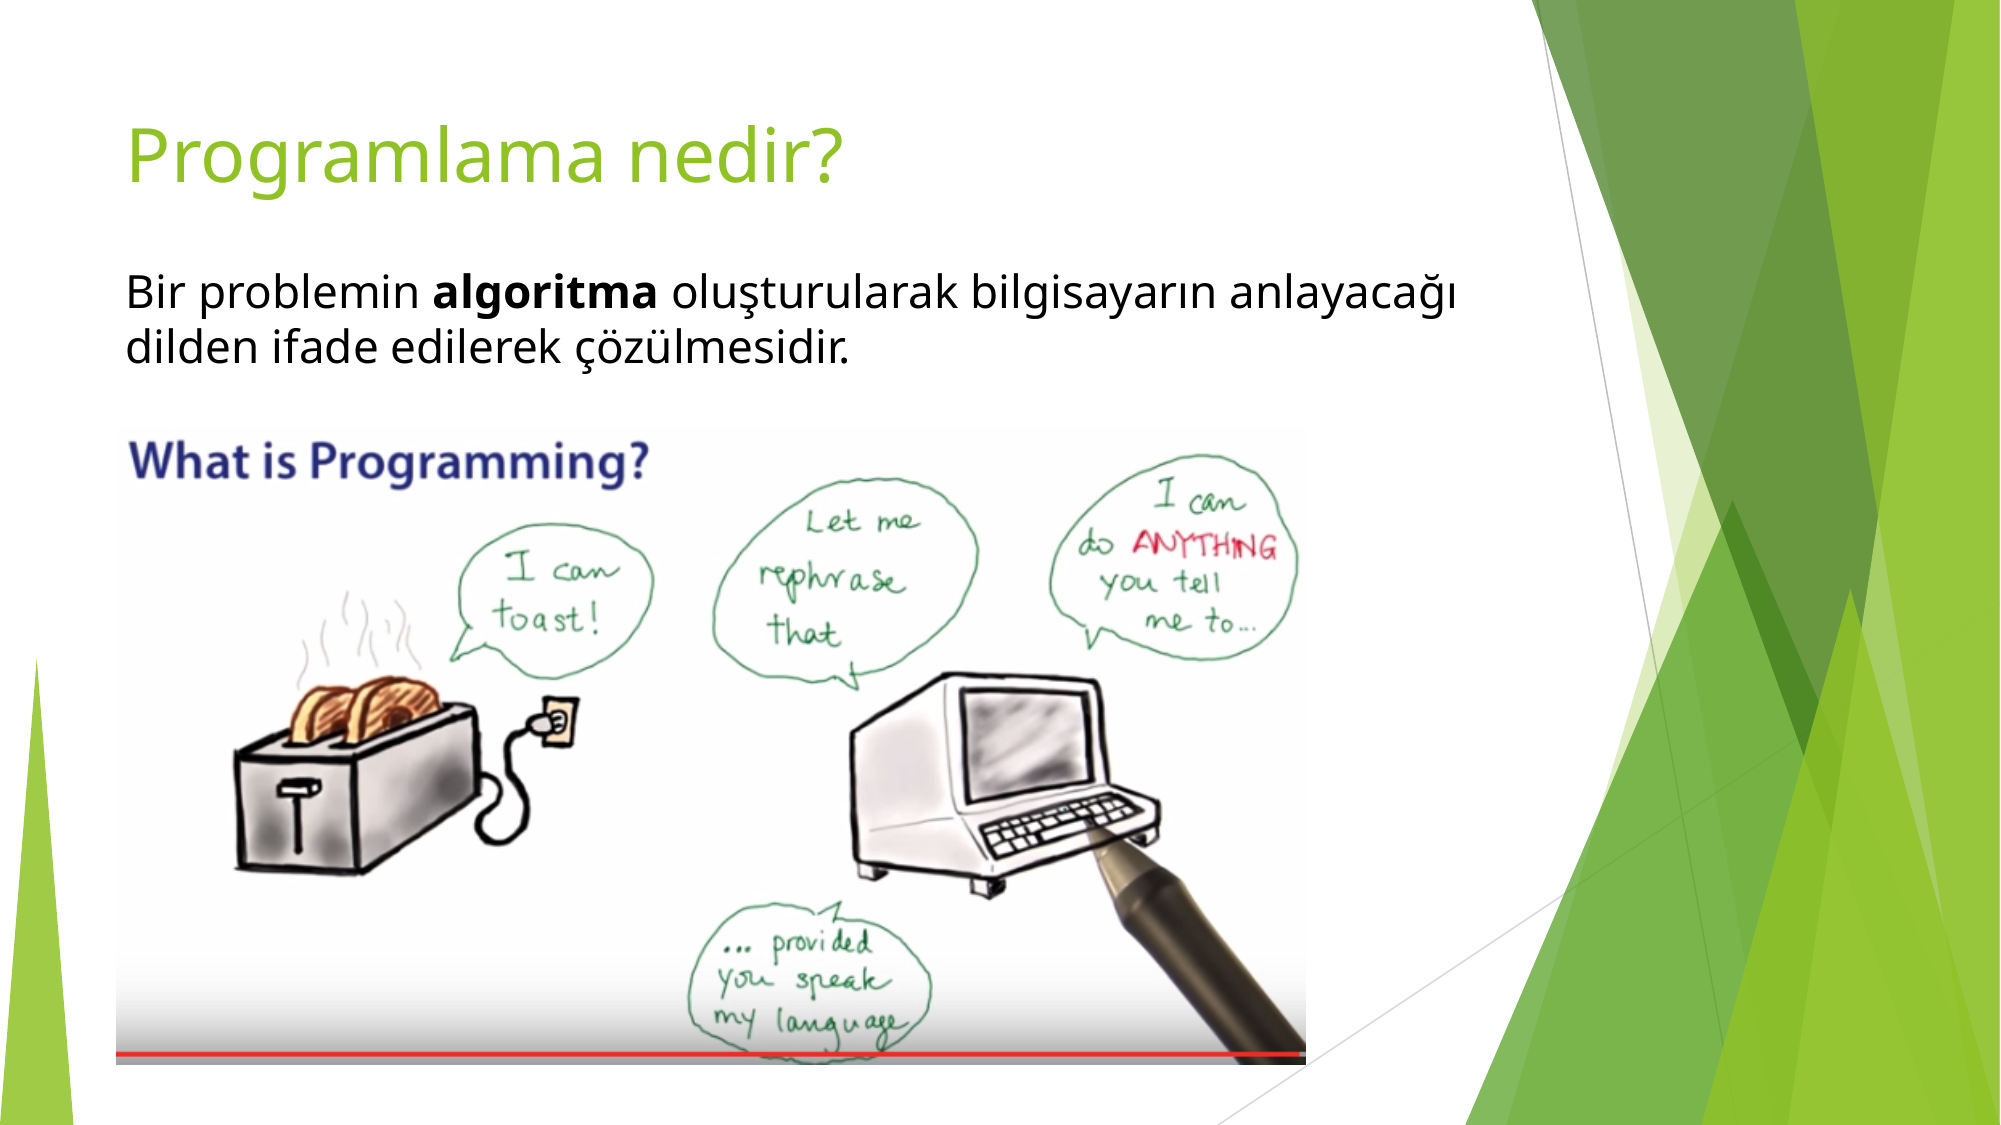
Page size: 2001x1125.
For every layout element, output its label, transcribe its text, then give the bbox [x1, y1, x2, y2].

picture [116, 427, 1306, 1066]
list Bir problemin algoritma oluşturularak bilgisayarın anlayacağı dilden ifade edilerek çözülmesidir. [111, 254, 1522, 421]
title Programlama nedir? [111, 99, 1522, 254]
